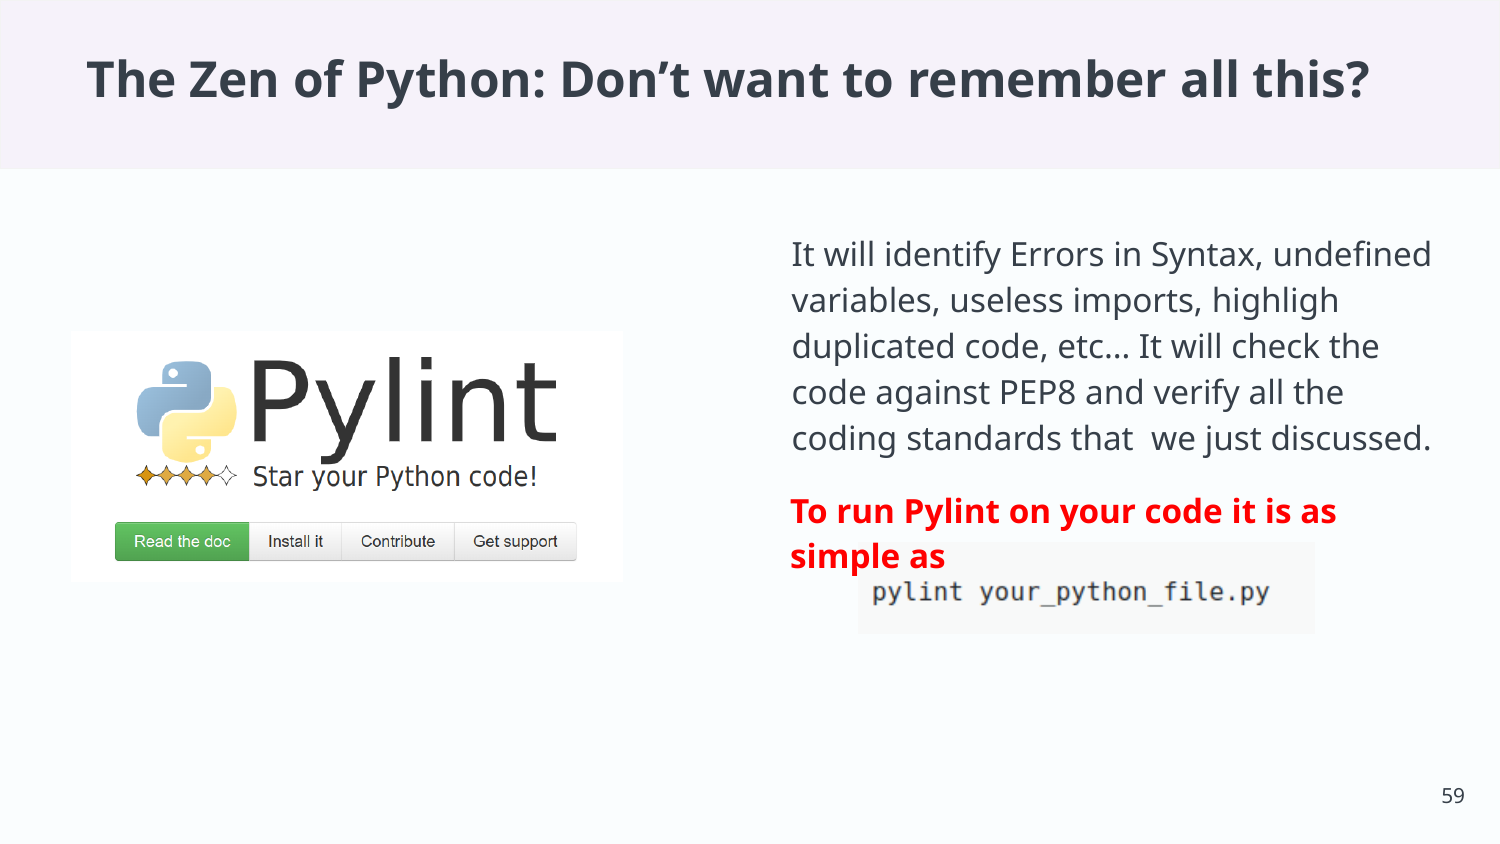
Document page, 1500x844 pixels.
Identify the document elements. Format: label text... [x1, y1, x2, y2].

text_box It will identify Errors in Syntax, undefined variables, useless imports, highligh duplicated code, etc… It will check the code against PEP8 and verify all the coding standards that we just discussed. [776, 212, 1456, 472]
text_box To run Pylint on your code it is as simple as [775, 468, 1443, 591]
title The Zen of Python: Don’t want to remember all this? [71, 33, 1411, 139]
slide_number <number> [1389, 764, 1480, 830]
picture [71, 331, 623, 582]
picture [858, 591, 1315, 634]
